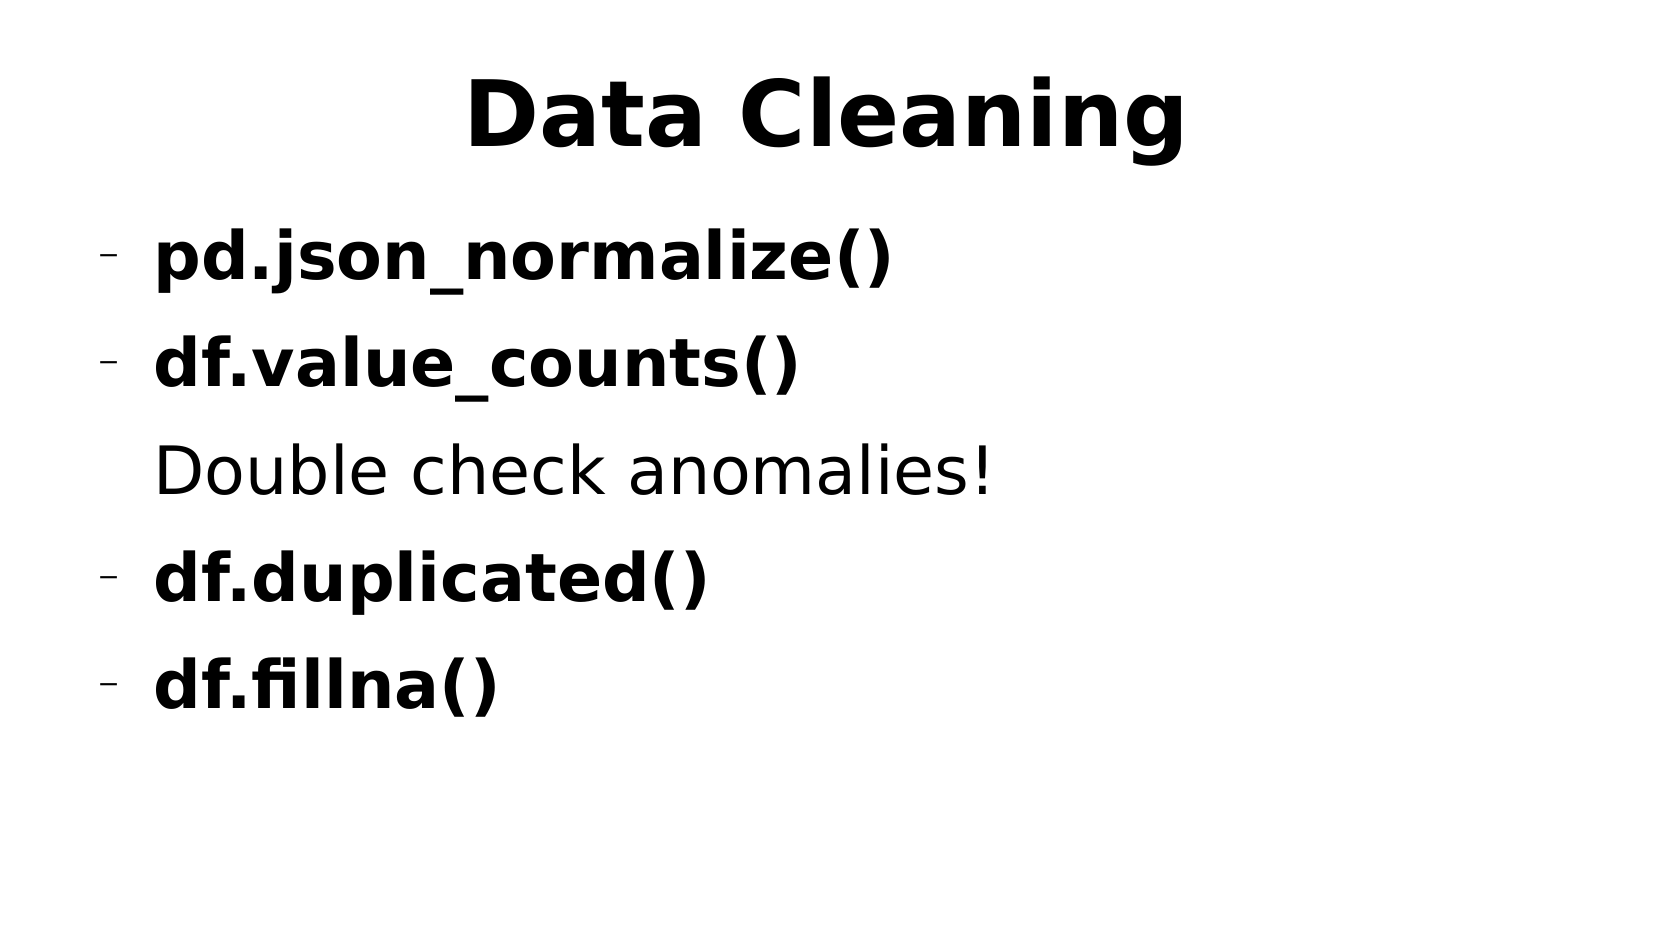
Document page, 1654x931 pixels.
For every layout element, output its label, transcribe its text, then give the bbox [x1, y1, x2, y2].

list pd.json_normalize() df.value_counts() Double check anomalies! df.duplicated() df.fillna() [82, 217, 1347, 910]
title Data Cleaning [82, 37, 1571, 193]
